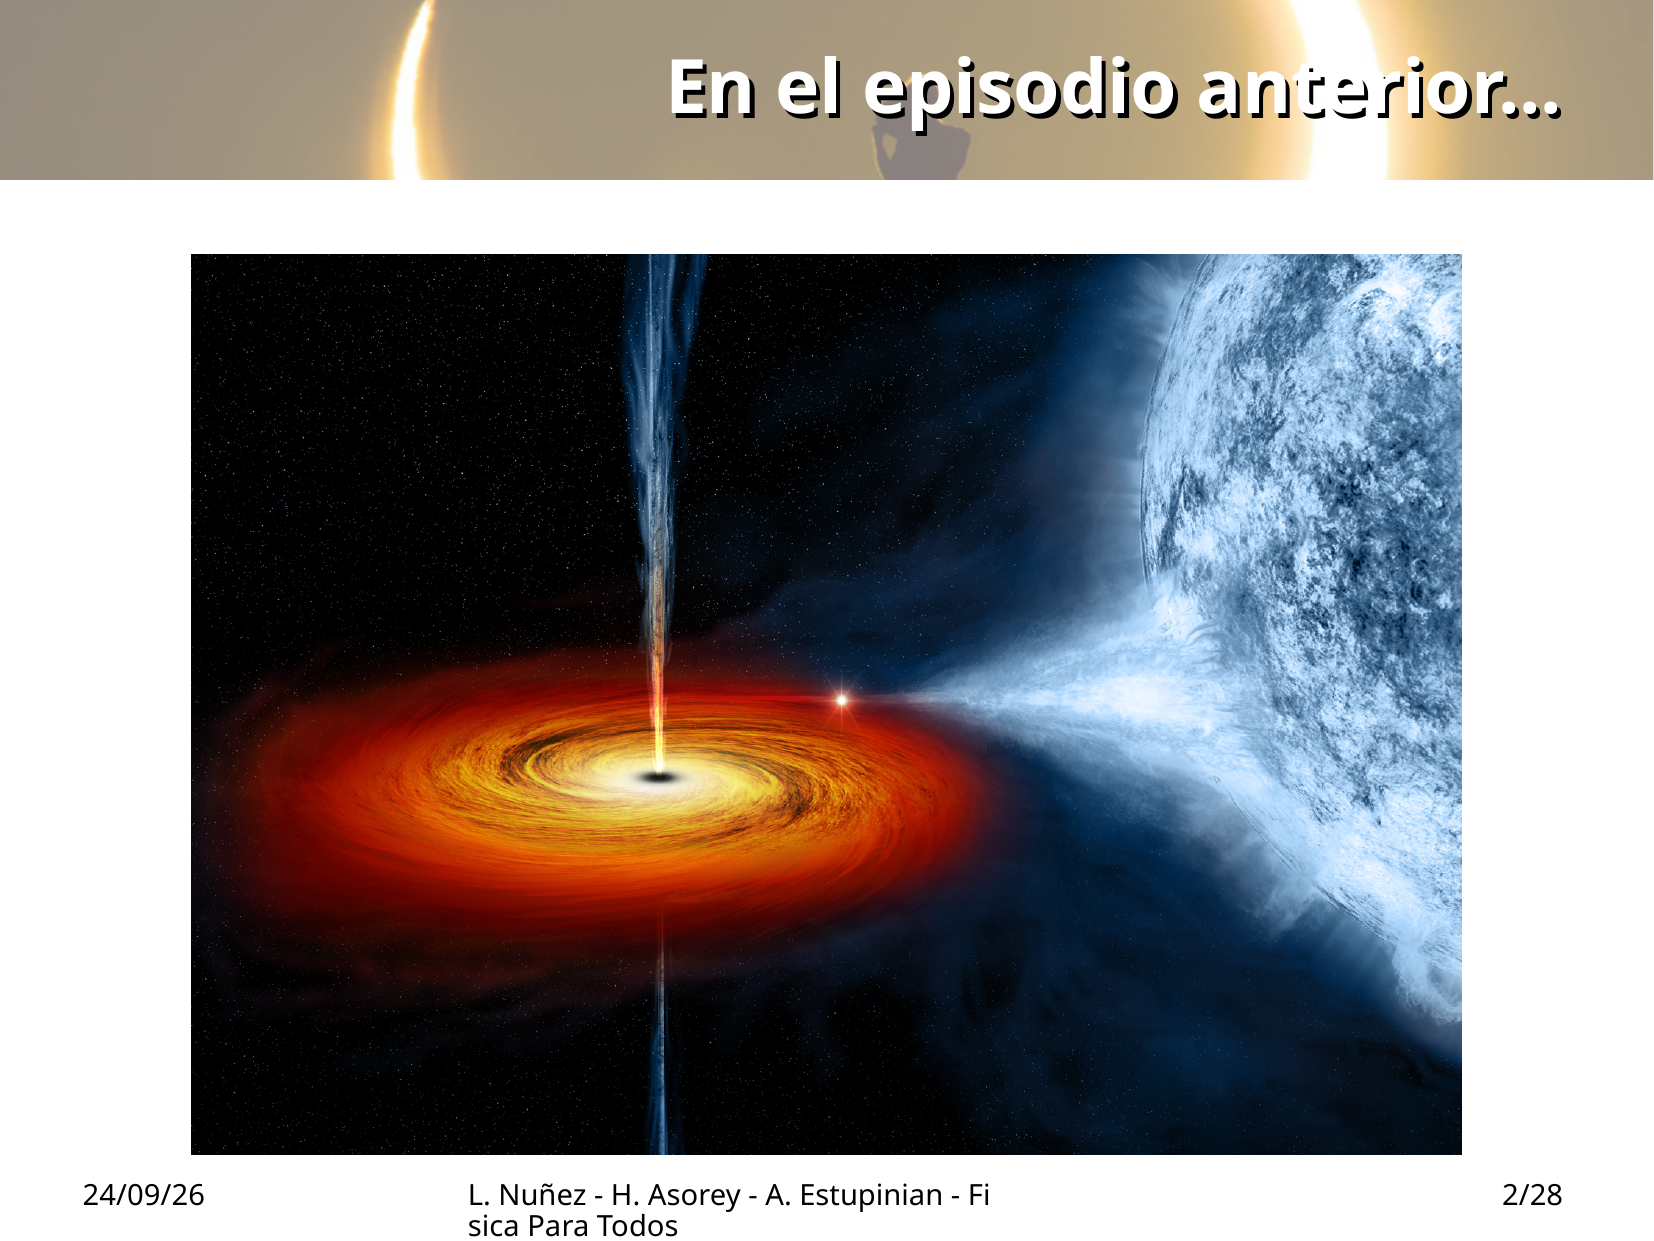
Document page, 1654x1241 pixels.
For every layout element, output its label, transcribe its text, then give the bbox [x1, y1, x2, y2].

title En el episodio anterior... [75, 19, 1564, 151]
picture [0, 0, 1654, 180]
picture [191, 254, 1462, 1156]
